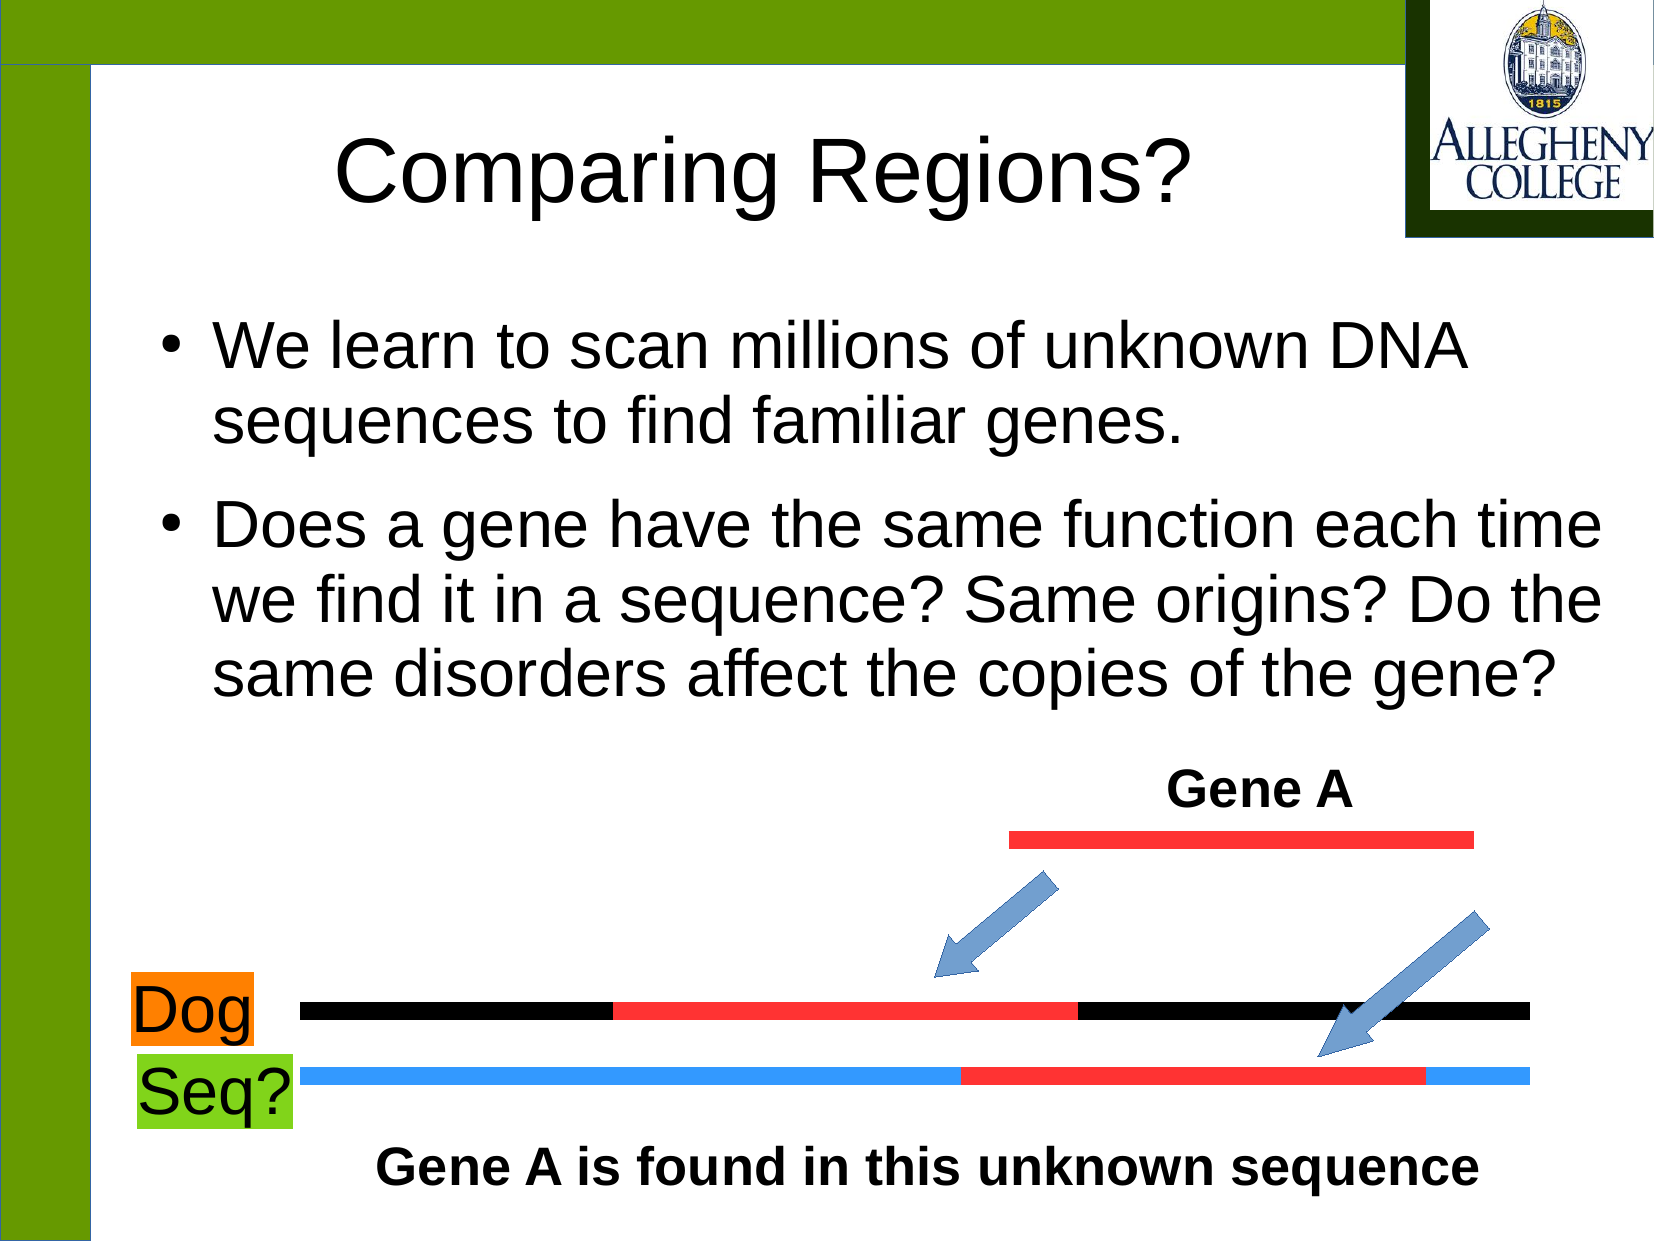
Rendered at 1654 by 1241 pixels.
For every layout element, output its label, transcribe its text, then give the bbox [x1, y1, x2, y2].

title Comparing Regions? [91, 67, 1466, 275]
text_box Seq? [66, 1054, 323, 1144]
text_box Gene A is found in this unknown sequence [360, 1128, 1498, 1205]
list We learn to scan millions of unknown DNA sequences to find familiar genes. Does a gene have the same function each time we find it in a sequence? Same origins? Do the same disorders affect the copies of the gene? [141, 307, 1630, 811]
picture [1430, 0, 1654, 210]
text_box [0, 0, 1654, 1241]
text_box [1317, 910, 1490, 1057]
text_box Gene A [1152, 750, 1371, 827]
text_box [934, 870, 1059, 978]
text_box Dog [60, 971, 317, 1062]
